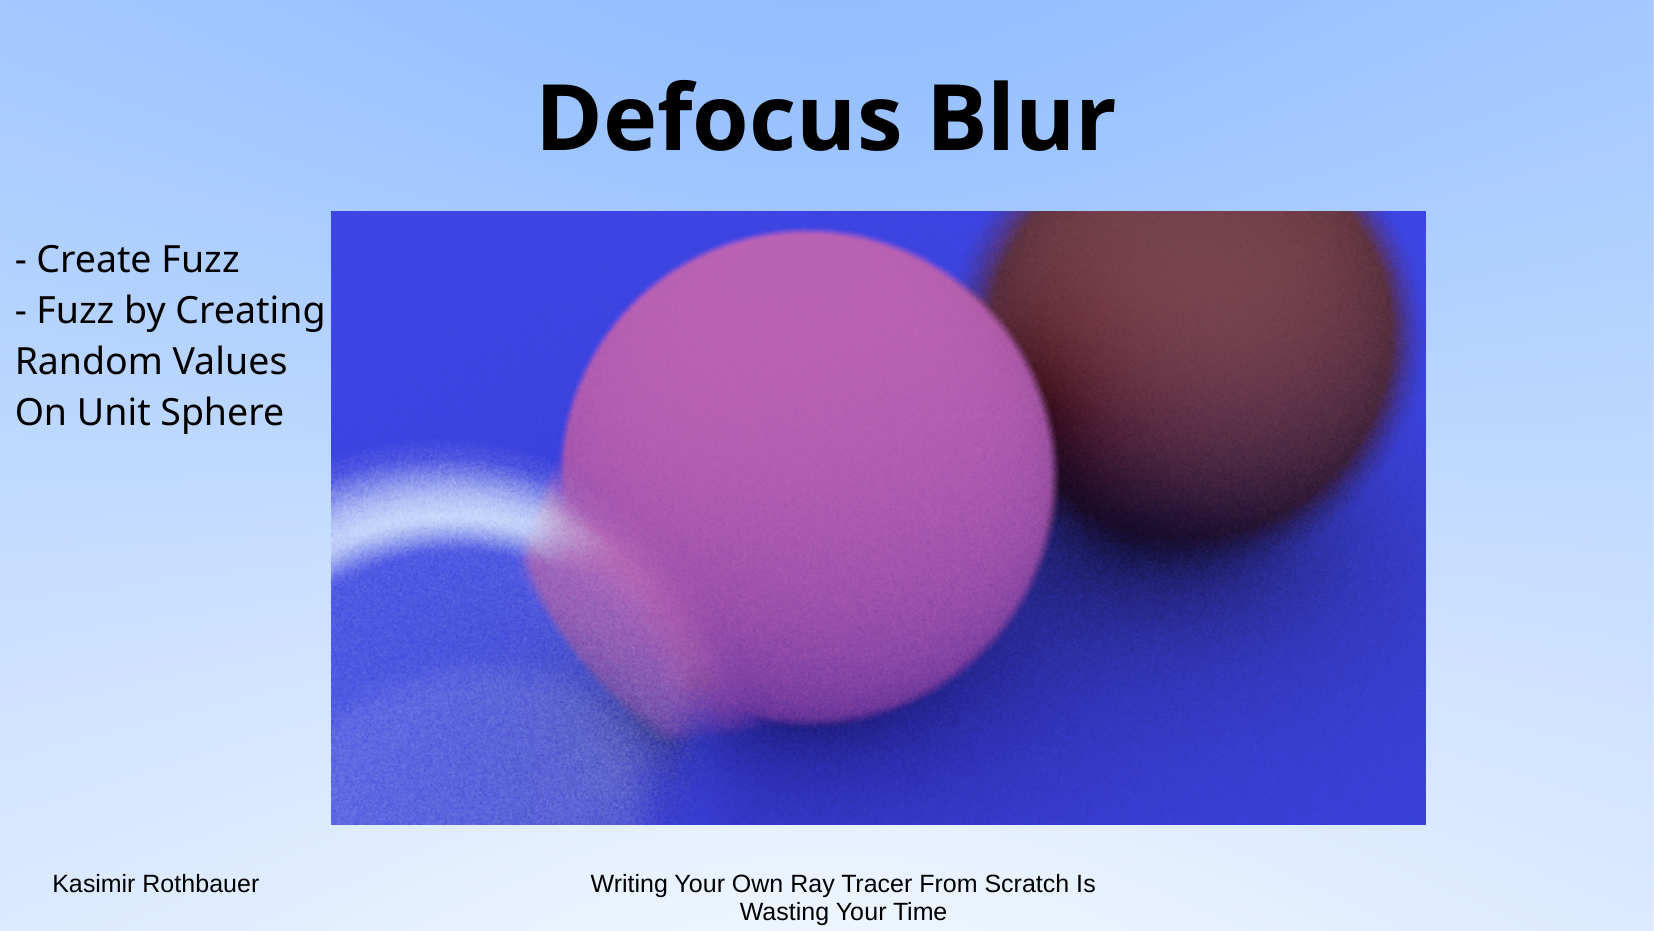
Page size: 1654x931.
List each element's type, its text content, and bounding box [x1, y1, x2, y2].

picture [0, 0, 1654, 931]
title Defocus Blur [82, 37, 1571, 193]
text_box - Create Fuzz - Fuzz by Creating Random Values On Unit Sphere [0, 225, 351, 444]
text_box Writing Your Own Ray Tracer From Scratch Is Wasting Your Time [562, 862, 1126, 931]
text_box Kasimir Rothbauer [37, 862, 413, 906]
